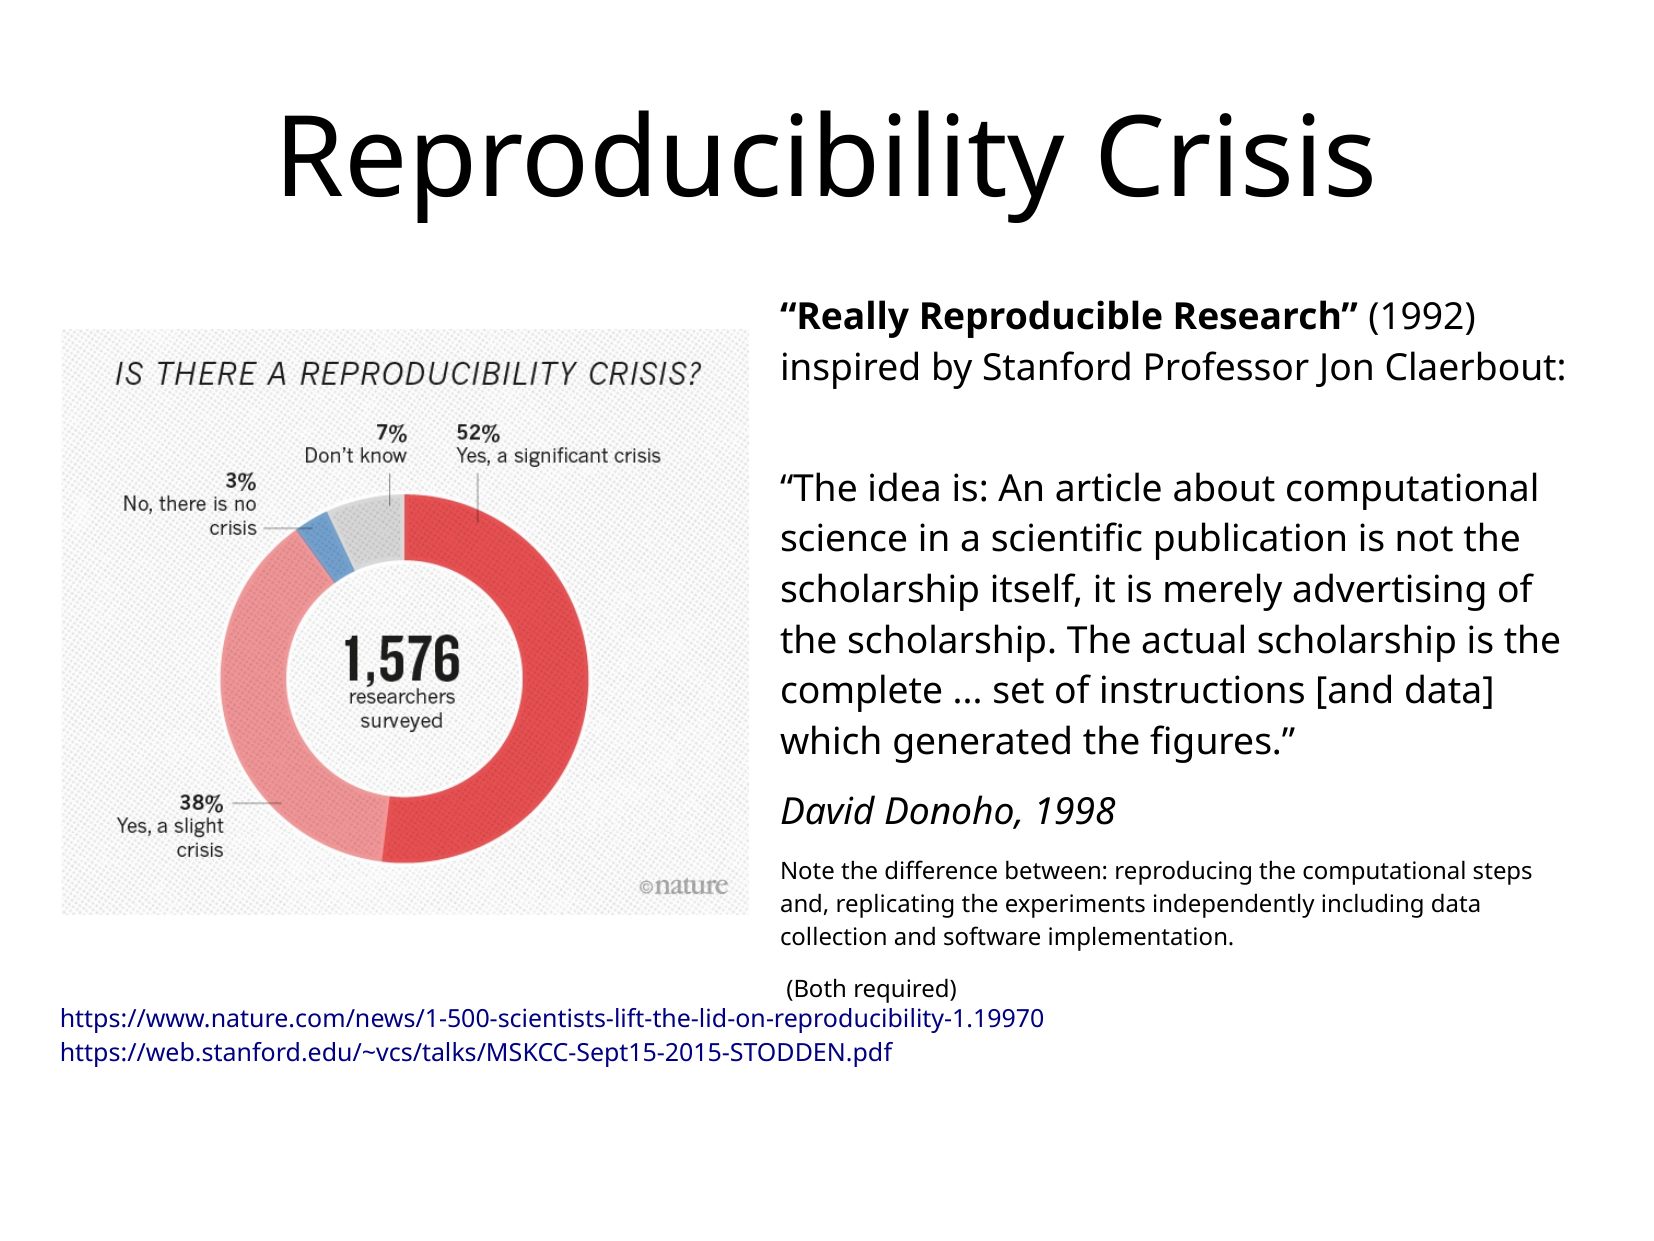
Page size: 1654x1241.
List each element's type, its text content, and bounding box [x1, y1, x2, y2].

list “Really Reproducible Research” (1992) inspired by Stanford Professor Jon Claerbout: “The idea is: An article about computational science in a scientific publication is not the scholarship itself, it is merely advertising of the scholarship. The actual scholarship is the complete ... set of instructions [and data] which generated the figures.” David Donoho, 1998 Note the difference between: reproducing the computational steps and, replicating the experiments independently including data collection and software implementation. (Both required) [780, 290, 1571, 1010]
title Reproducibility Crisis [82, 49, 1571, 257]
text_box https://www.nature.com/news/1-500-scientists-lift-the-lid-on-reproducibility-1.19970 https://web.stanford.edu/~vcs/talks/MSKCC-Sept15-2015-STODDEN.pdf [45, 993, 1443, 1074]
picture [60, 329, 749, 916]
